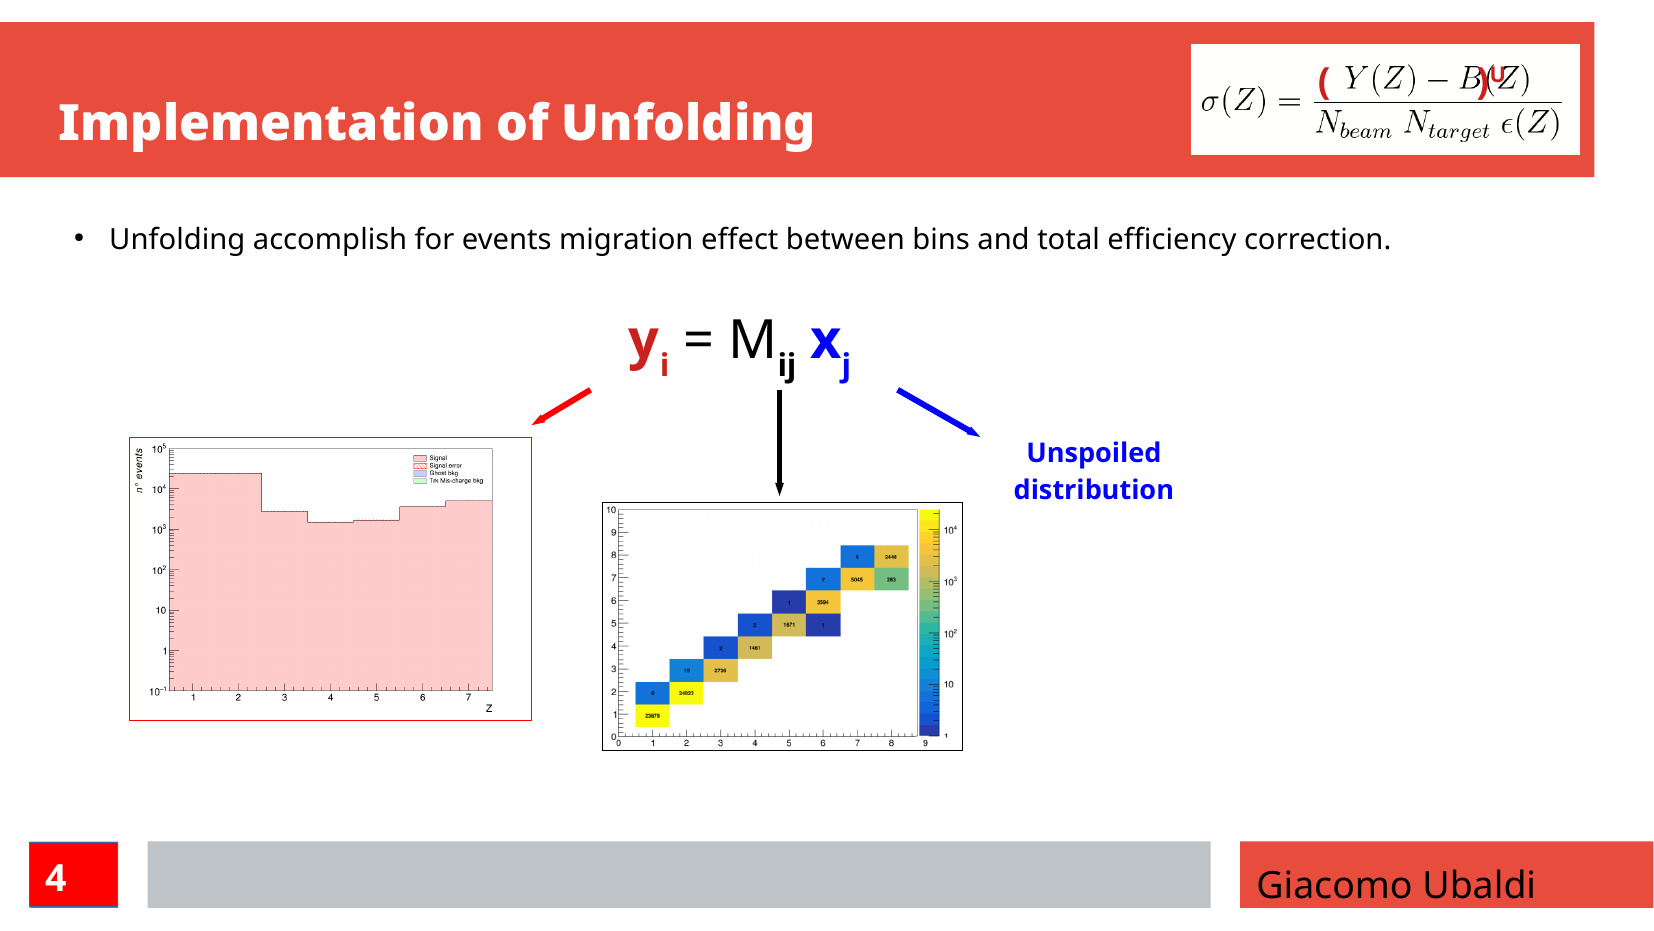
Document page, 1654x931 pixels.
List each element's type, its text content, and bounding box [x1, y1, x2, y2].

text_box 4 [30, 844, 86, 903]
text_box Giacomo Ubaldi [1241, 850, 1568, 910]
picture [602, 501, 963, 751]
text_box [1191, 44, 1580, 155]
text_box Reconstructed distribution [287, 430, 538, 508]
text_box ( )U [1303, 47, 1581, 106]
picture [1201, 64, 1562, 142]
text_box yi = Mij xj [614, 293, 1075, 460]
title Implementation of Unfolding [59, 44, 1595, 156]
text_box Migration matrix [685, 496, 863, 501]
text_box Unfolding accomplish for events migration effect between bins and total efficiency correction. [59, 211, 1619, 294]
text_box [29, 842, 118, 907]
text_box Unspoiled distribution [999, 426, 1208, 504]
picture [129, 437, 532, 721]
